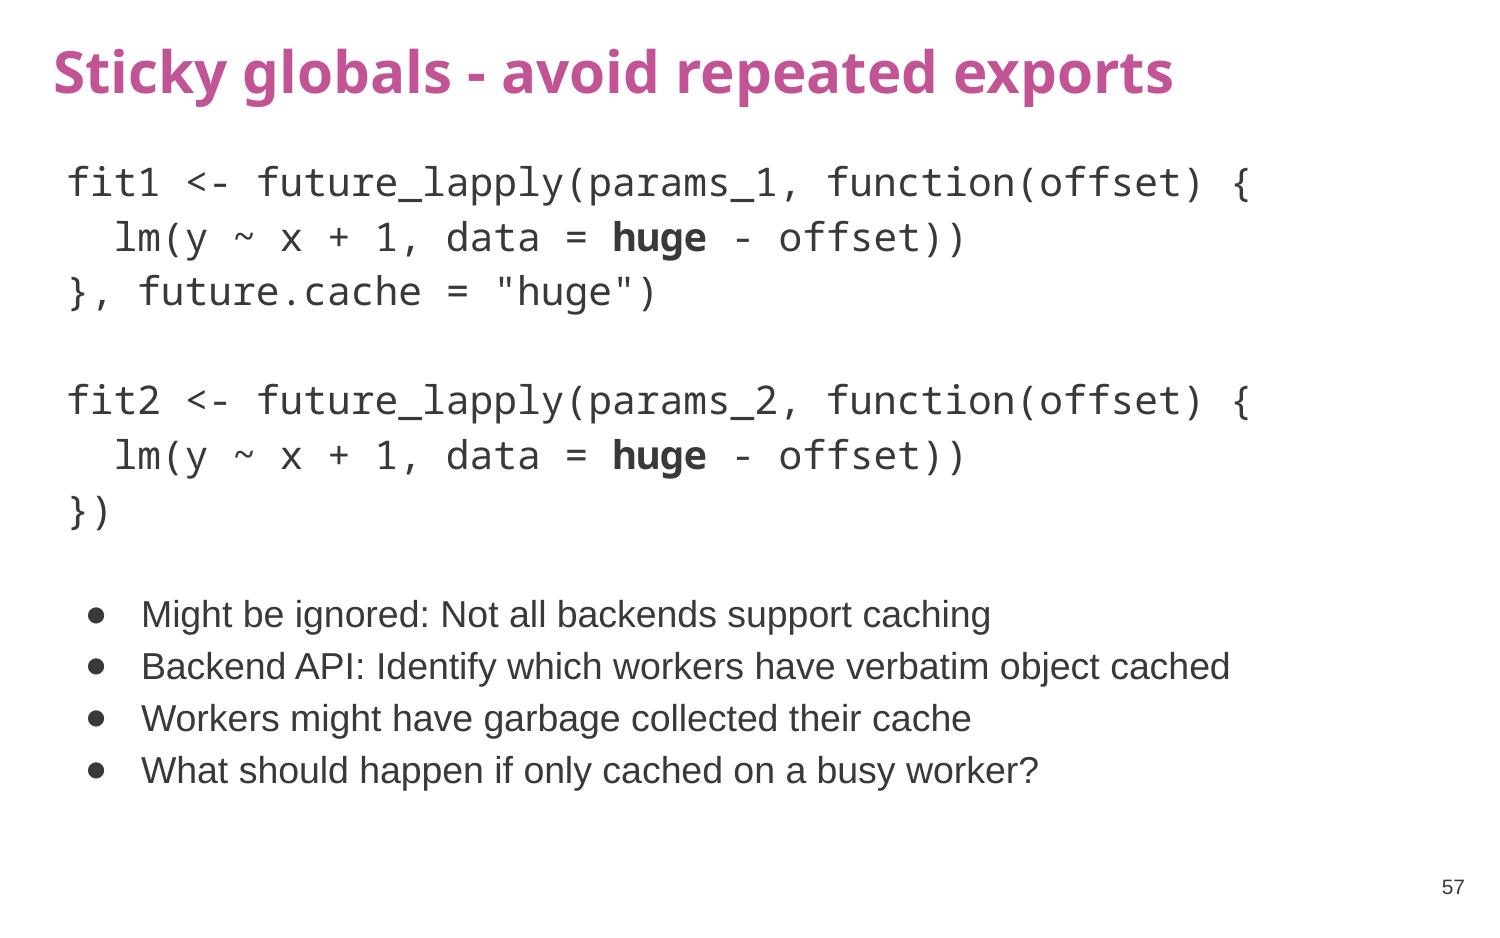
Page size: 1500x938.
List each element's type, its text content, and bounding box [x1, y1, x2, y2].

title Sticky globals - avoid repeated exports [38, 20, 1500, 136]
slide_number <number> [1389, 849, 1480, 922]
list fit1 <- future_lapply(params_1, function(offset) { lm(y ~ x + 1, data = huge - offset)) }, future.cache = "huge") fit2 <- future_lapply(params_2, function(offset) { lm(y ~ x + 1, data = huge - offset)) }) Might be ignored: Not all backends support caching Backend API: Identify which workers have verbatim object cached Workers might have garbage collected their cache What should happen if only cached on a busy worker? [51, 135, 1449, 886]
